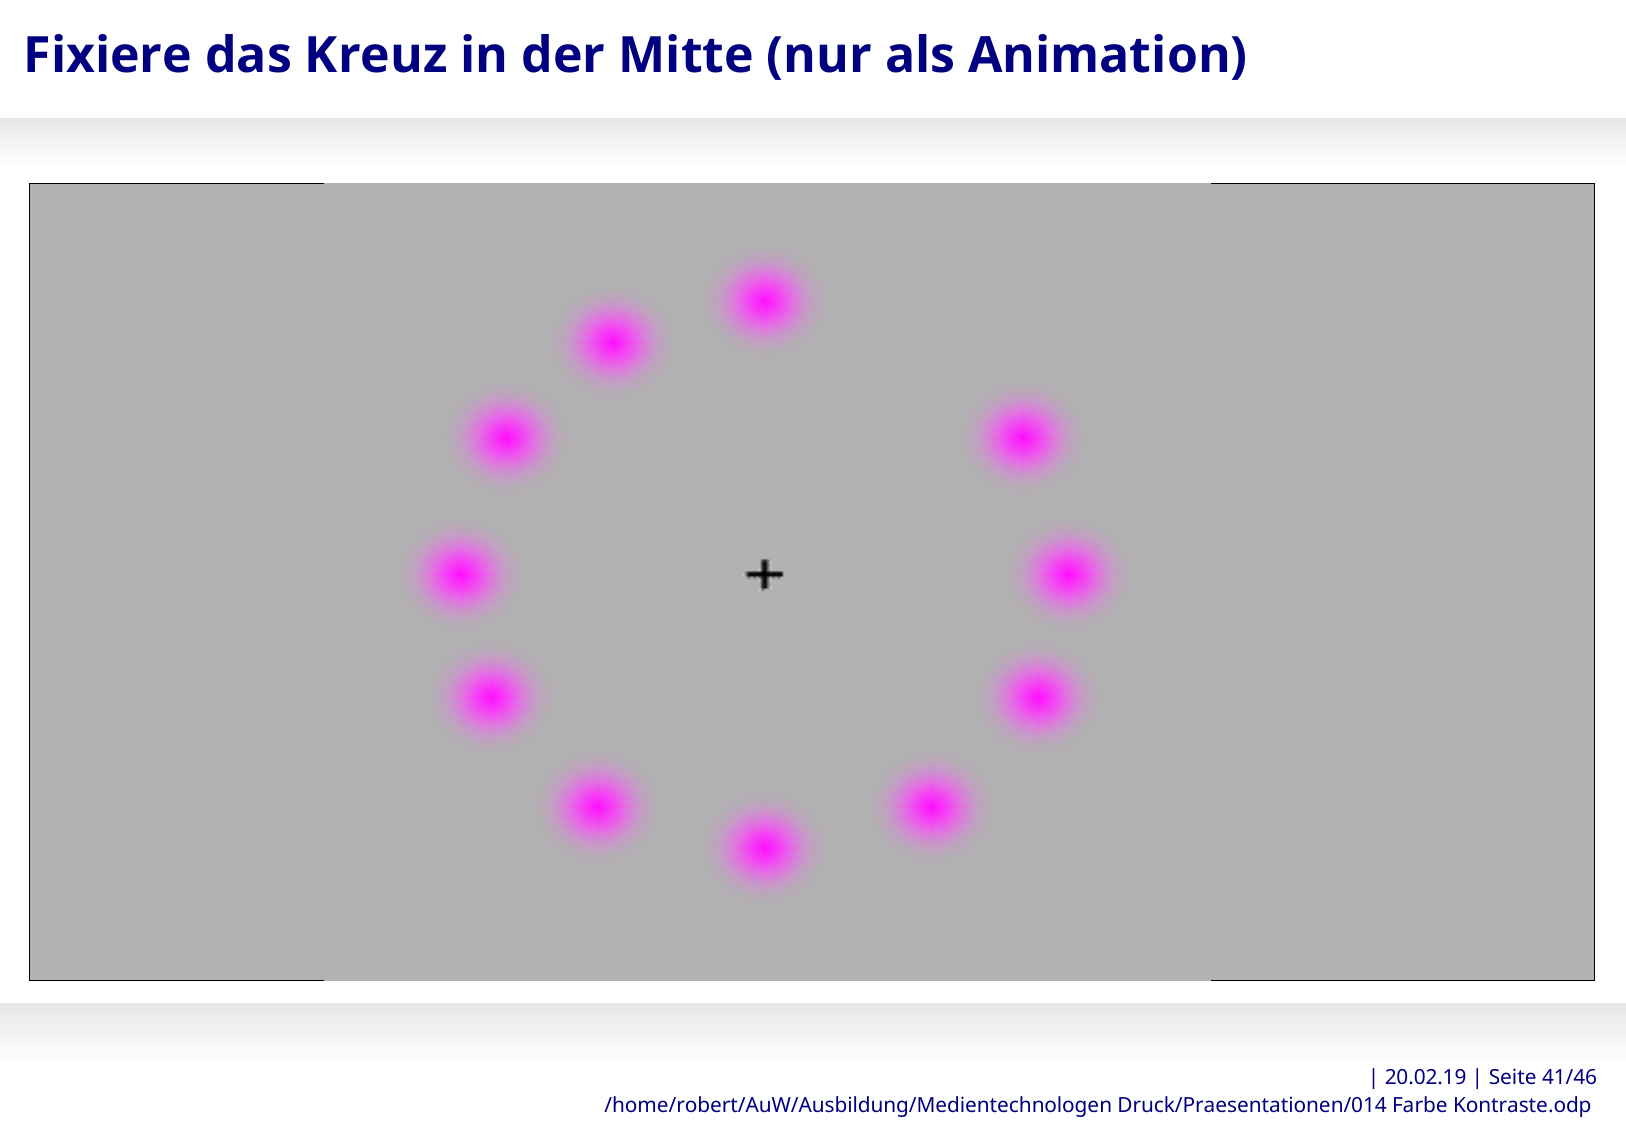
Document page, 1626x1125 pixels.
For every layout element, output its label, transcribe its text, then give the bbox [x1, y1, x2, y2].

text_box [1211, 183, 1595, 981]
picture [324, 183, 1211, 981]
text_box [29, 183, 324, 981]
title Fixiere das Kreuz in der Mitte (nur als Animation) [23, 5, 1600, 154]
